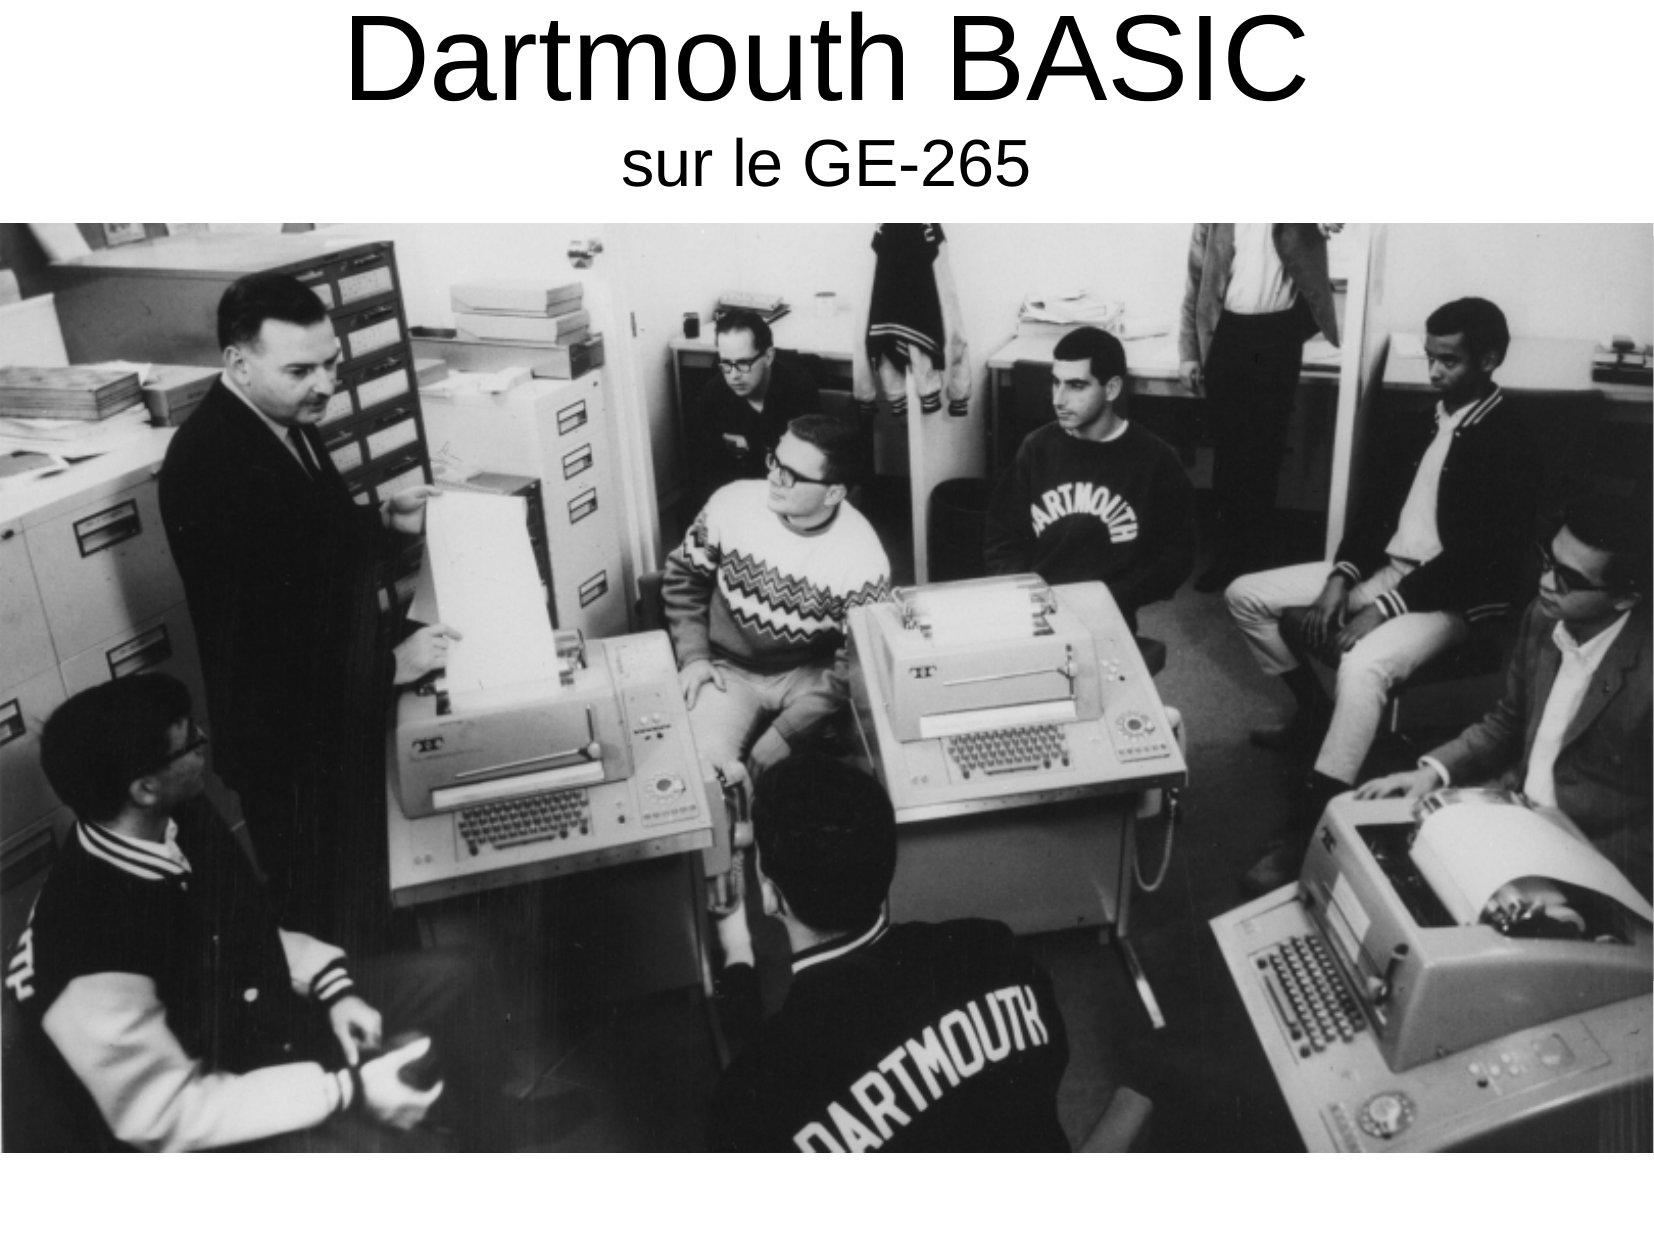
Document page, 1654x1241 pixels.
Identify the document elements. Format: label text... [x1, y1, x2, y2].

title Dartmouth BASIC sur le GE-265 [82, 0, 1571, 202]
picture [0, 223, 1654, 1153]
